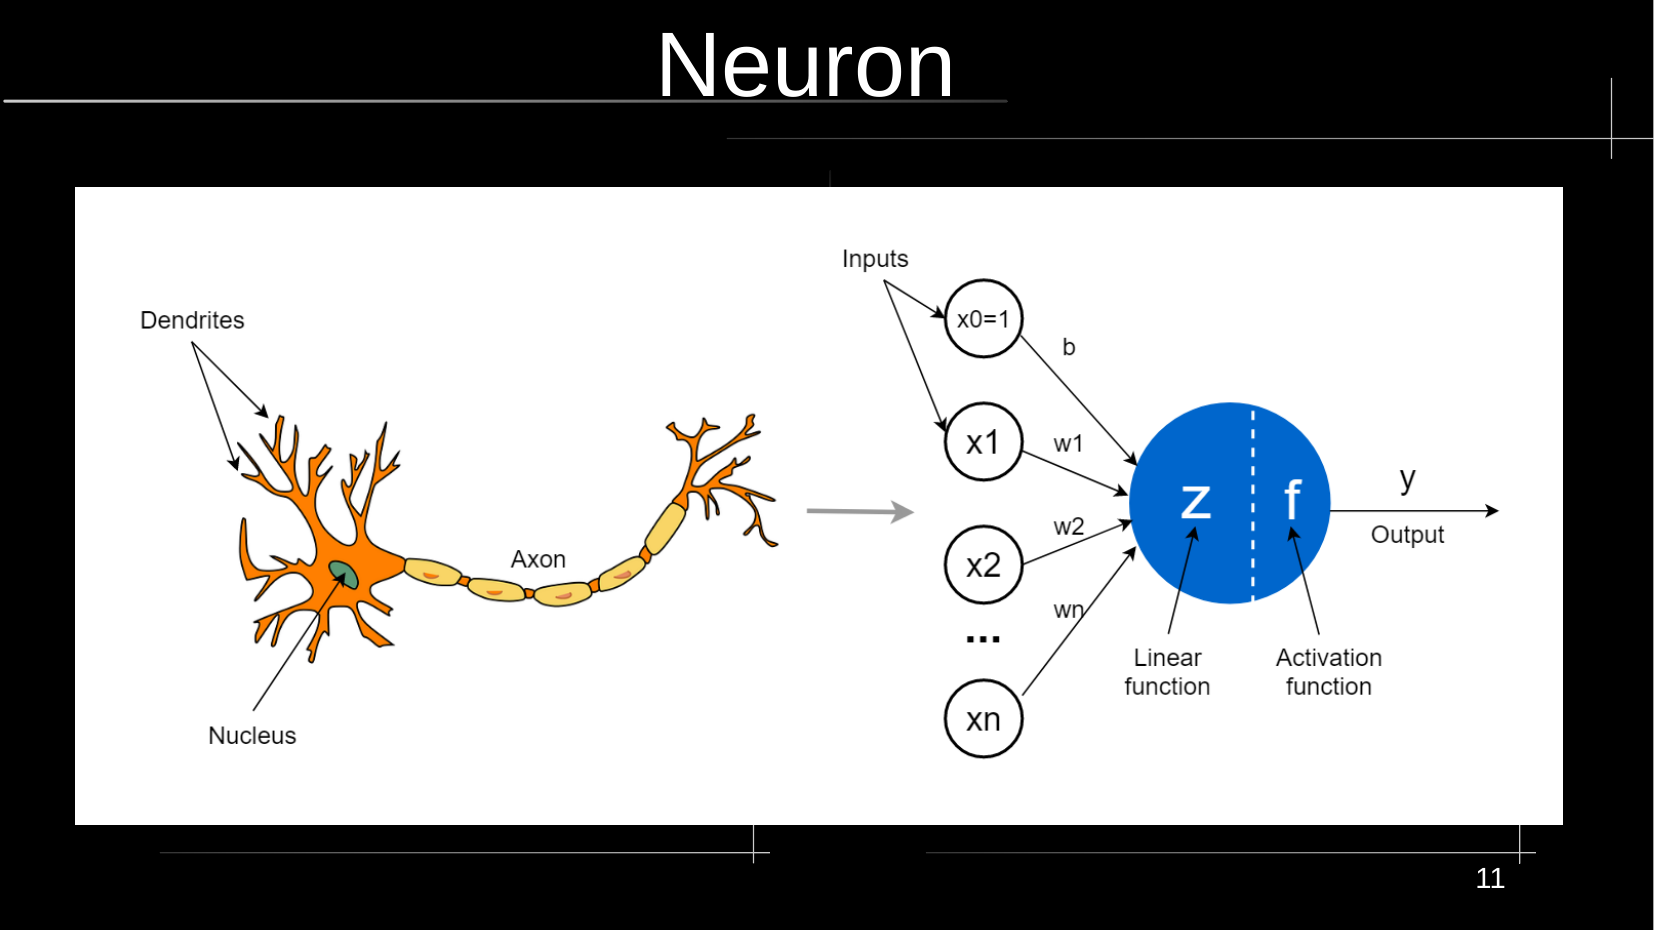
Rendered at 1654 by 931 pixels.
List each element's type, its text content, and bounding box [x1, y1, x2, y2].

picture [75, 187, 1563, 826]
title Neuron [23, 11, 1589, 119]
